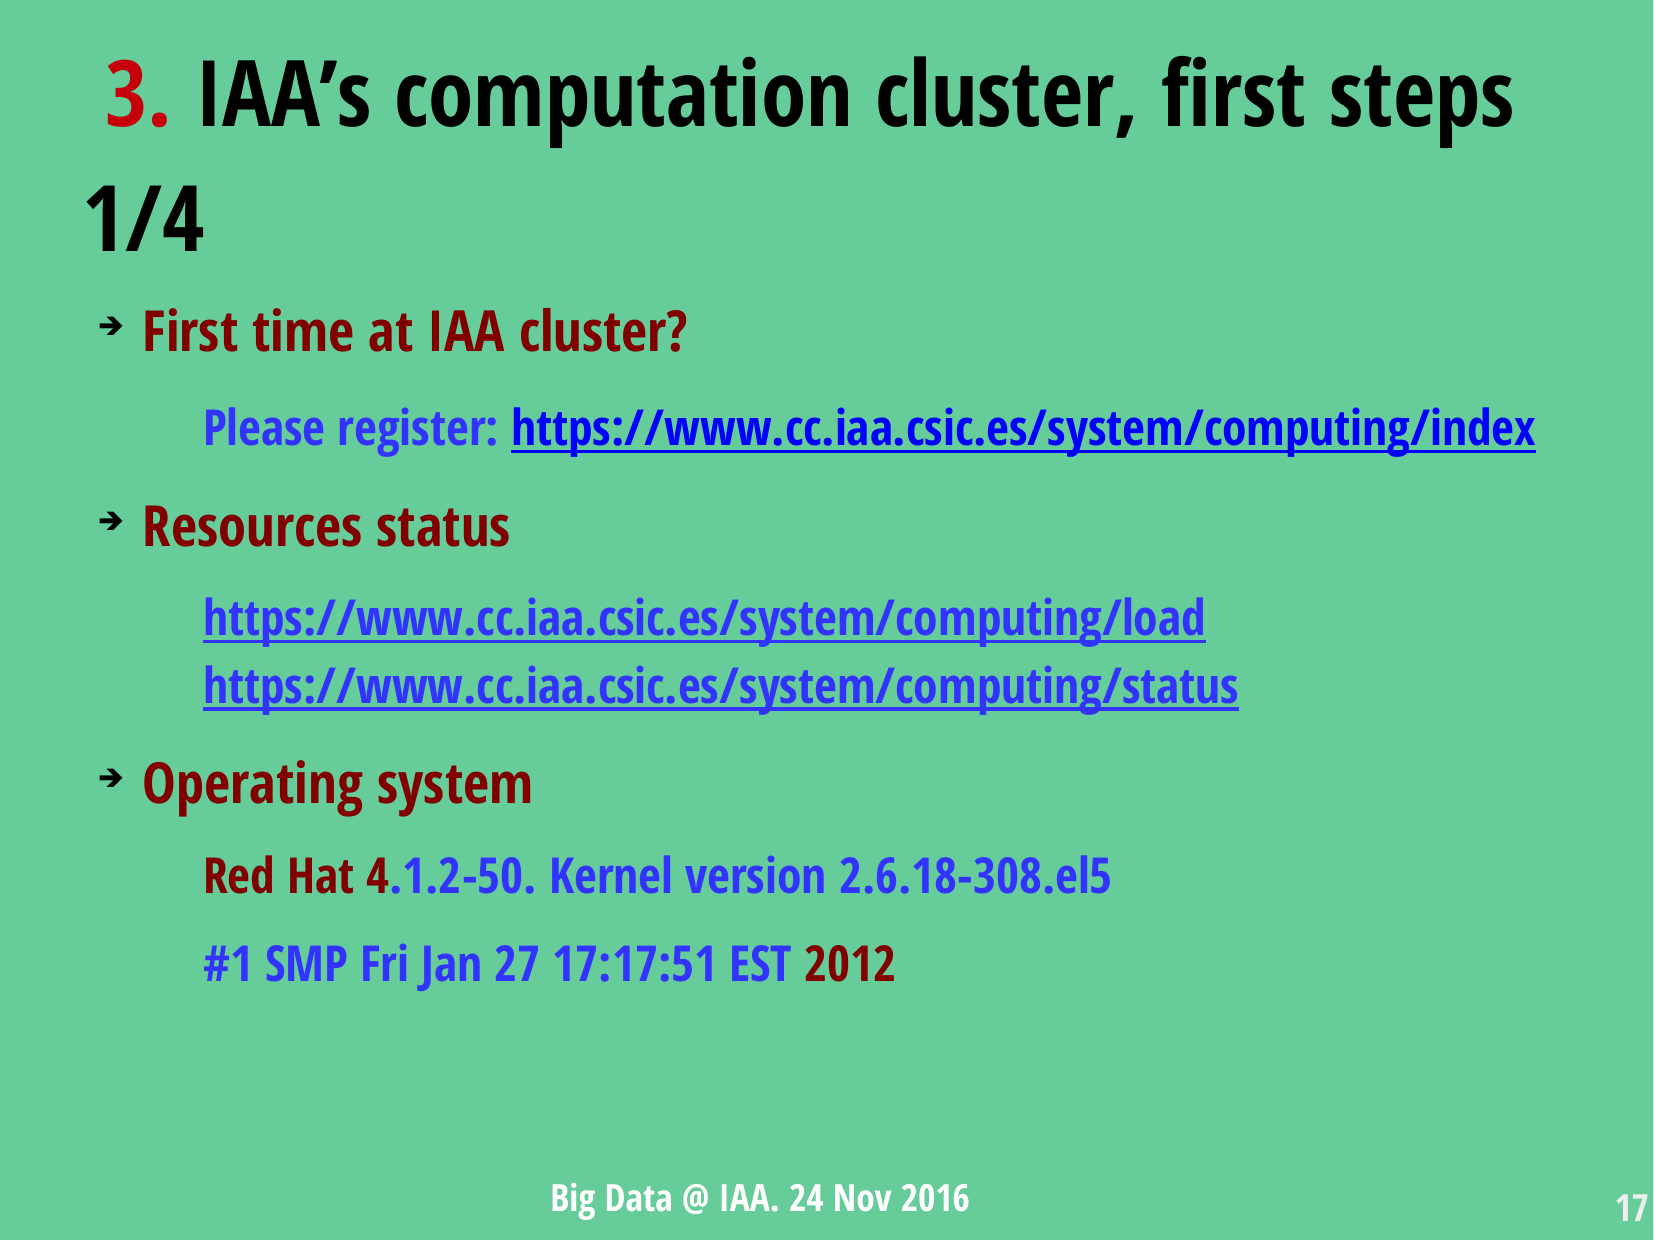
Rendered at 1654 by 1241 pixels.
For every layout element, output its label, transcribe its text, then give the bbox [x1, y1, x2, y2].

title 3. IAA’s computation cluster, first steps 1/4 [82, 27, 1571, 279]
list First time at IAA cluster? Please register: https://www.cc.iaa.csic.es/system/computing/index Resources status https://www.cc.iaa.csic.es/system/computing/loadhttps://www.cc.iaa.csic.es/system/computing/status Operating system Red Hat 4.1.2-50. Kernel version 2.6.18-308.el5 #1 SMP Fri Jan 27 17:17:51 EST 2012 [82, 290, 1571, 1010]
